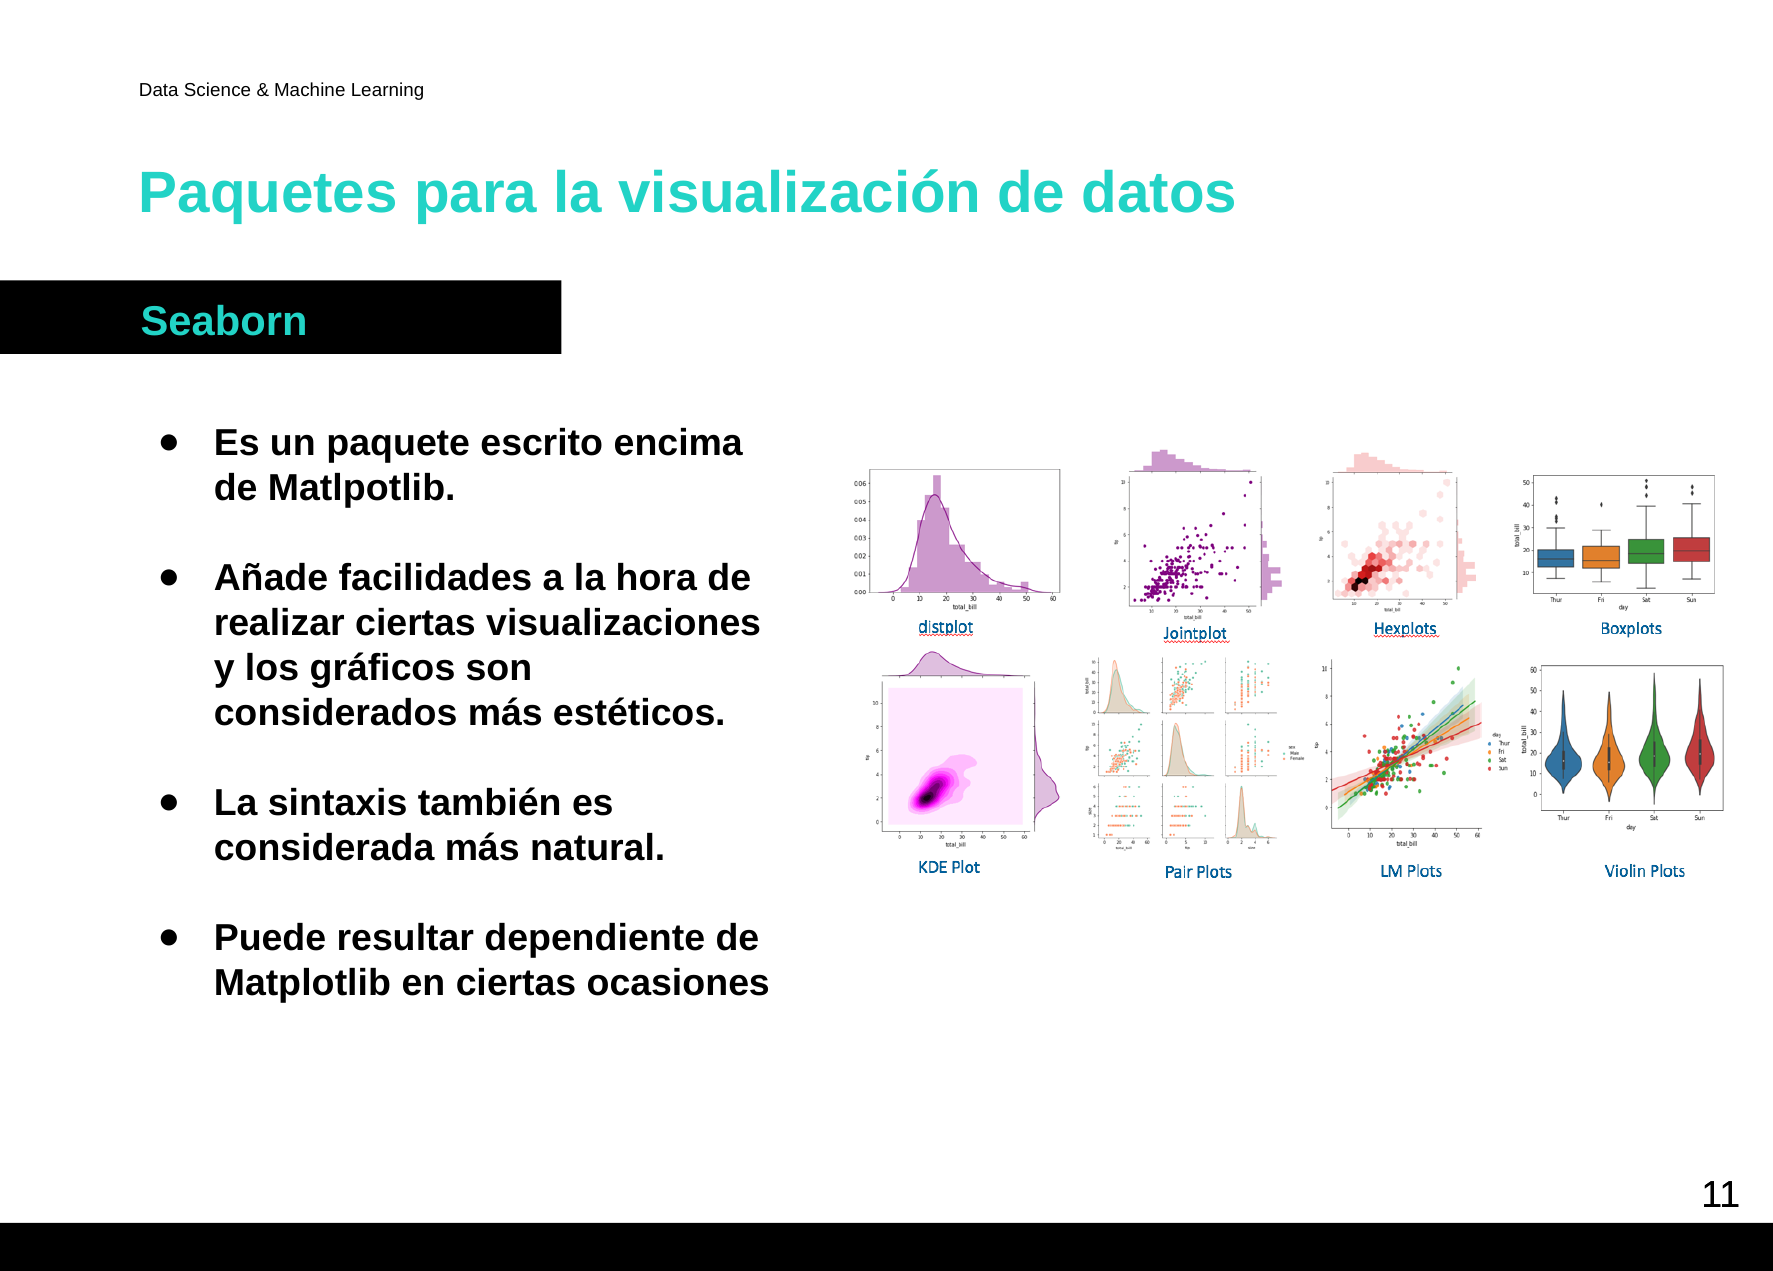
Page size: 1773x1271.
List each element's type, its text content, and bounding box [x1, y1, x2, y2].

title Paquetes para la visualización de datos [123, 147, 1562, 248]
picture [807, 428, 1745, 889]
text_box [0, 280, 562, 354]
list Es un paquete escrito encima de Matlpotlib. Añade facilidades a la hora de realizar ciertas visualizaciones y los gráficos son considerados más estéticos. La sintaxis también es considerada más natural. Puede resultar dependiente de Matplotlib en ciertas ocasiones [123, 410, 787, 871]
text_box 1 [1686, 1162, 1756, 1223]
list Data Science & Machine Learning [123, 70, 1562, 116]
list Seaborn [123, 286, 787, 378]
